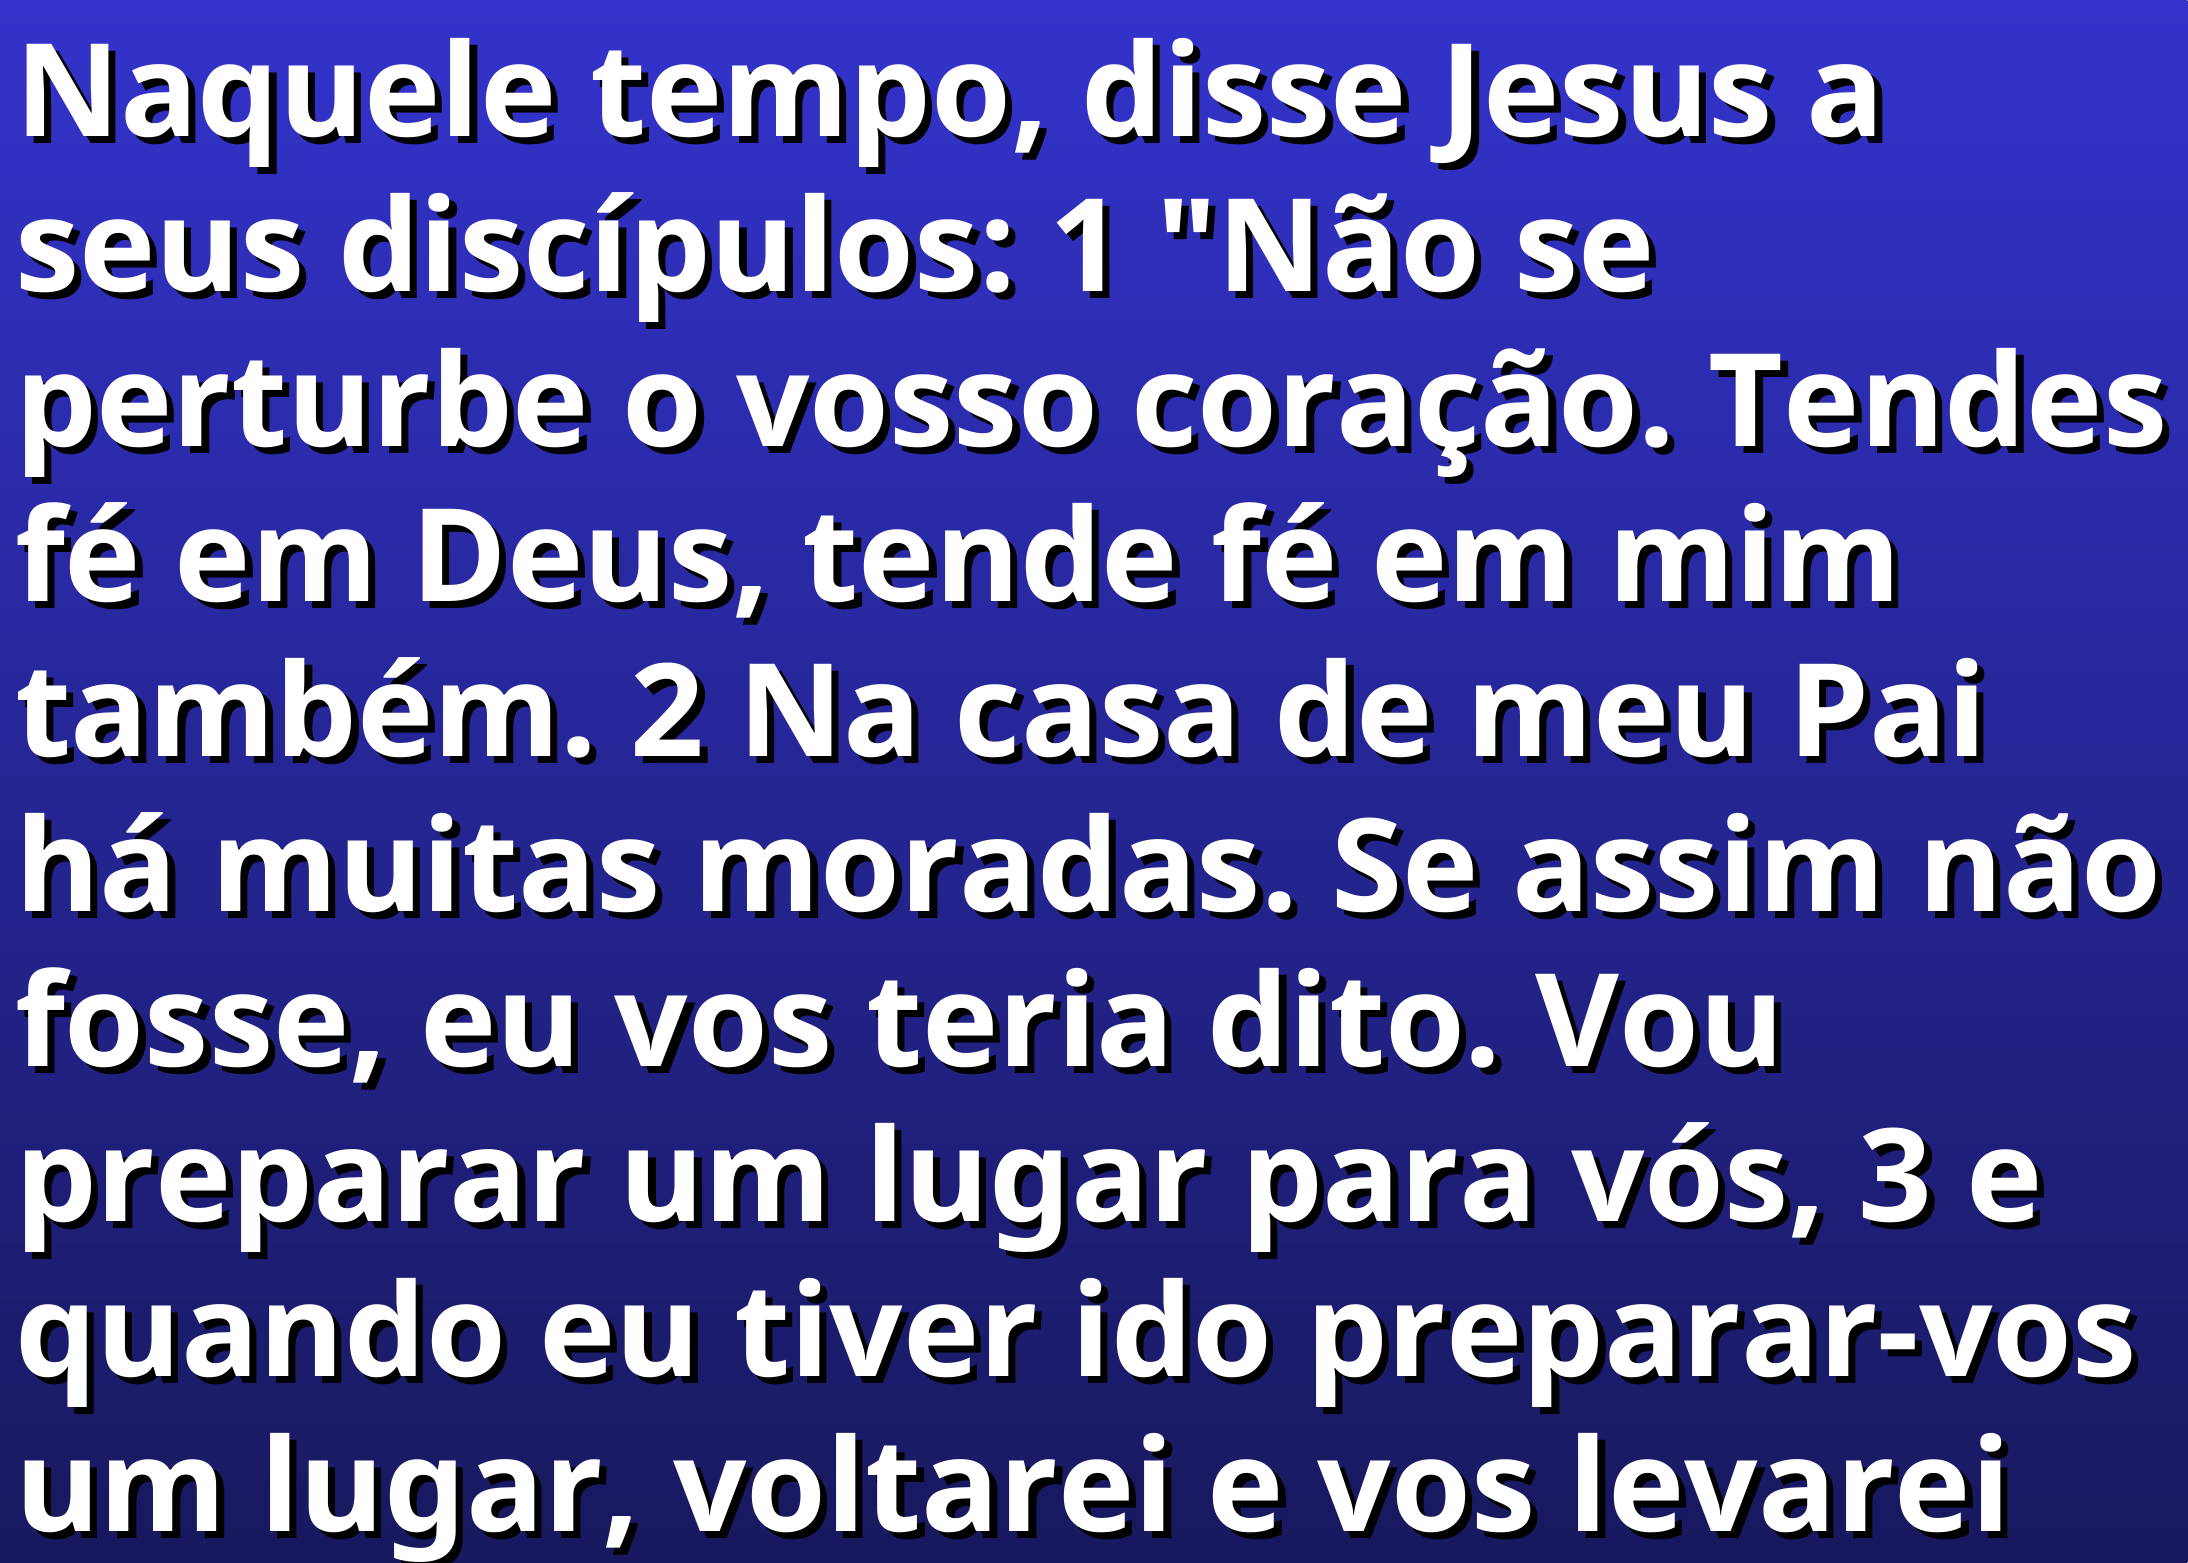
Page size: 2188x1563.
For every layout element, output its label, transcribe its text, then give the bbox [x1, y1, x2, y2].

text_box Naquele tempo, disse Jesus a seus discípulos: 1 "Não se perturbe o vosso coração. Tendes fé em Deus, tende fé em mim também. 2 Na casa de meu Pai há muitas moradas. Se assim não fosse, eu vos teria dito. Vou preparar um lugar para vós, 3 e quando eu tiver ido preparar-vos um lugar, voltarei e vos levarei [0, 0, 2188, 1563]
